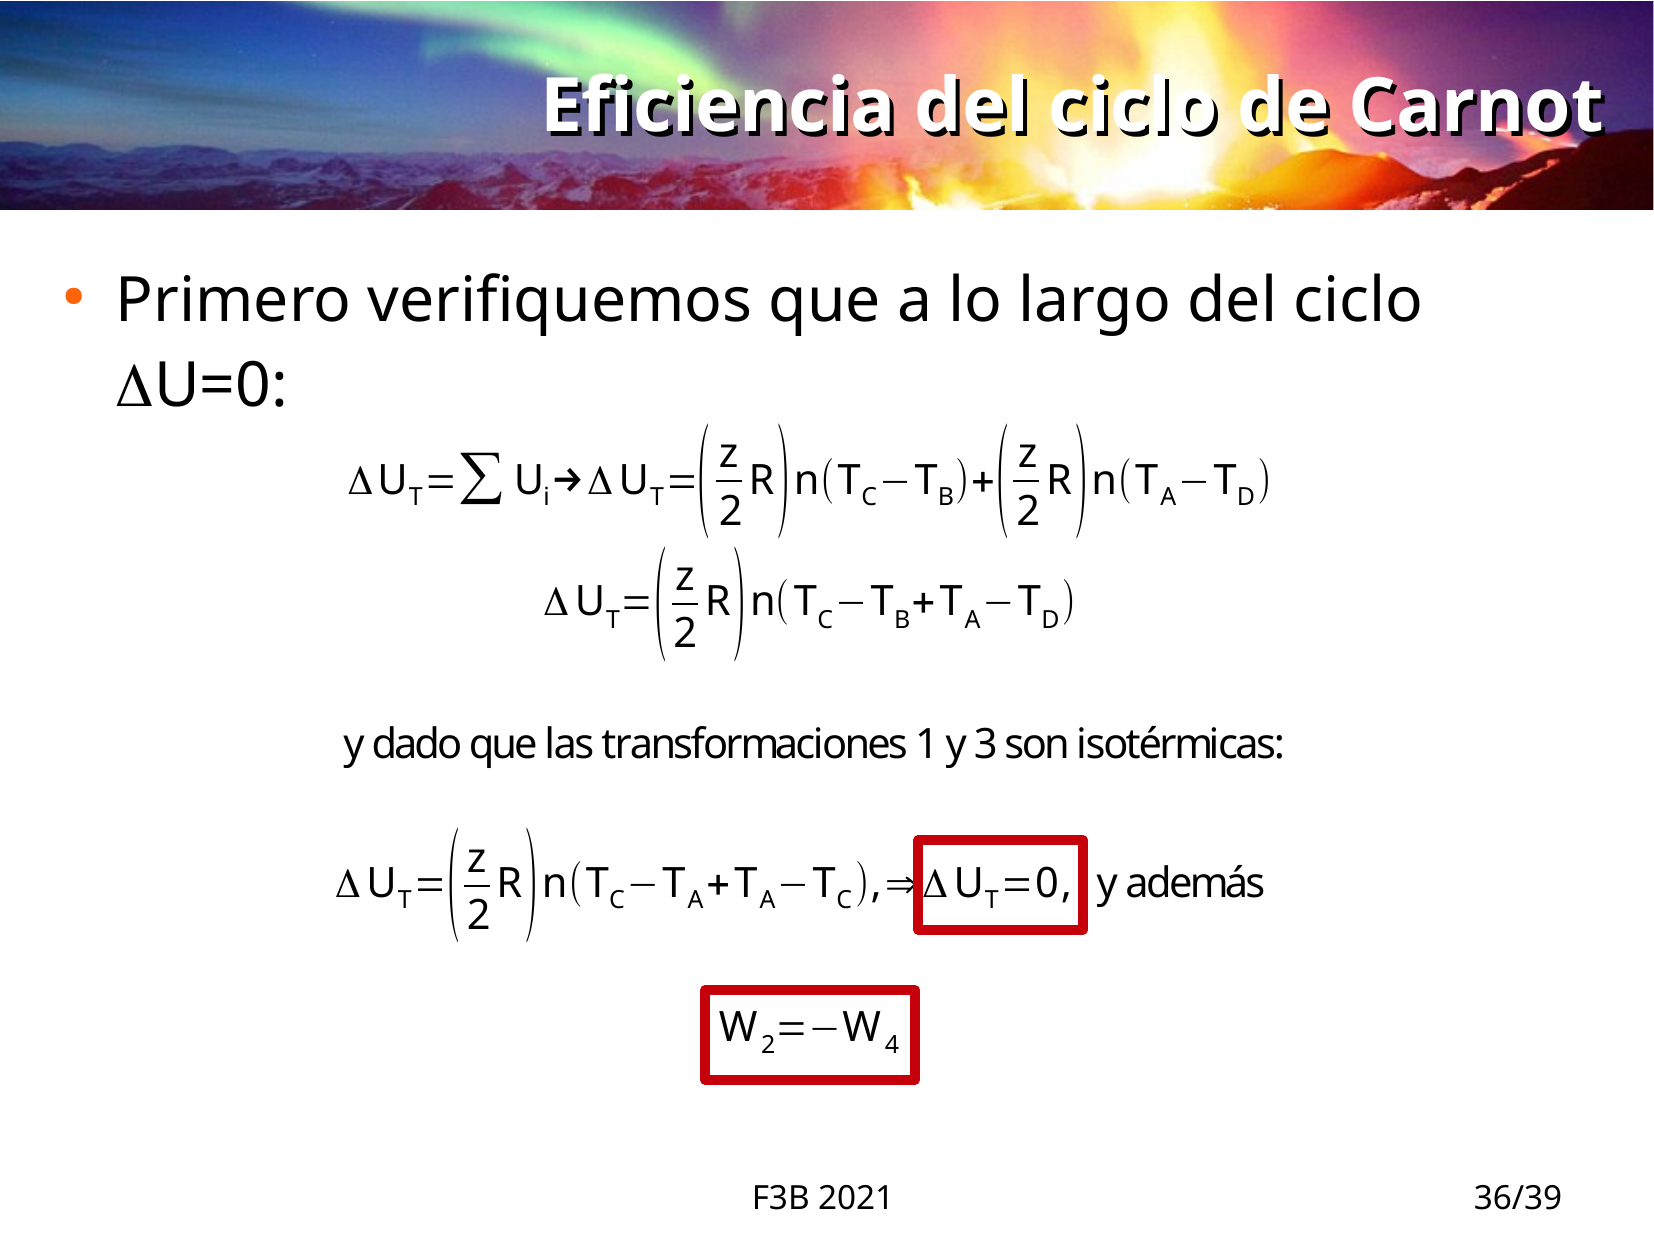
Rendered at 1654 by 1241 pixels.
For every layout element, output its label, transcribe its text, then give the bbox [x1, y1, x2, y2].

chart [710, 995, 910, 1060]
title Eficiencia del ciclo de Carnot [45, 15, 1606, 191]
chart [327, 421, 1290, 1060]
list Primero verifiquemos que a lo largo del ciclo DU=0: [45, 255, 1606, 1156]
picture [0, 1, 1654, 210]
